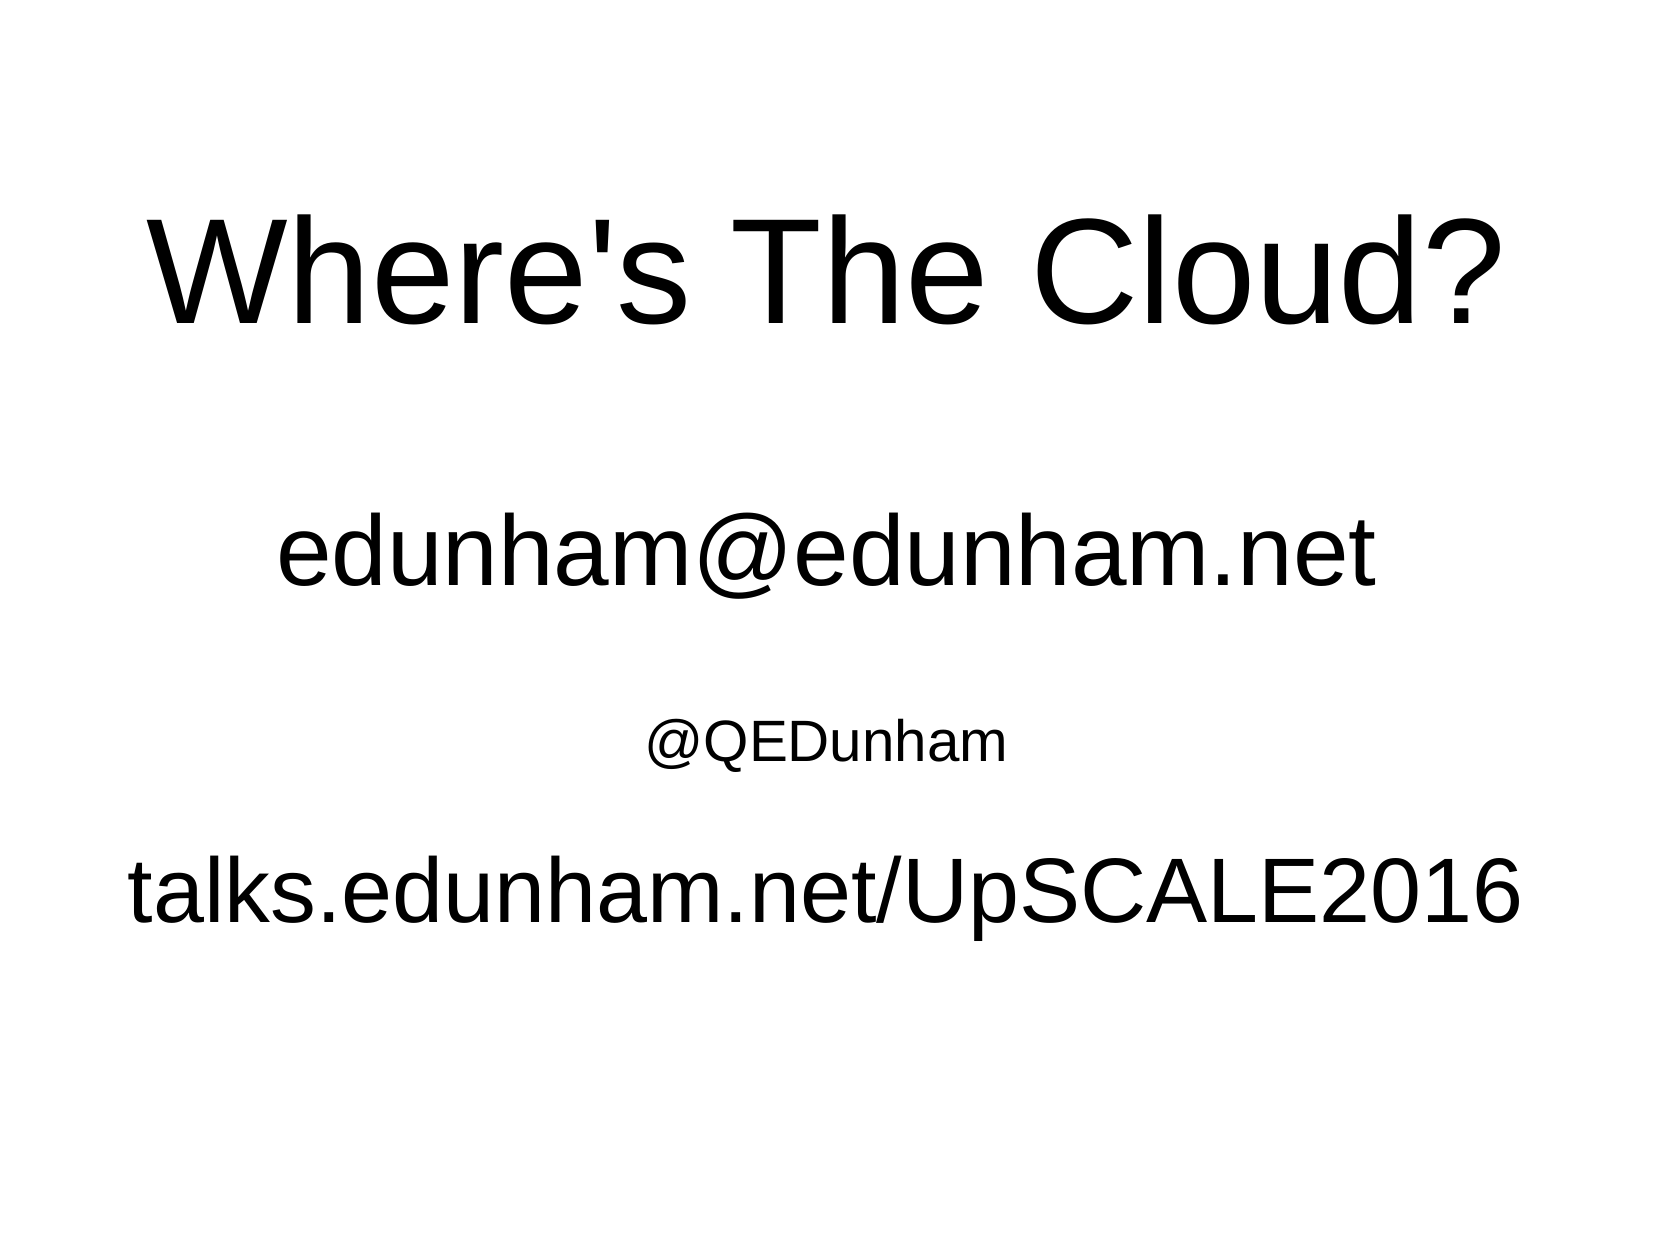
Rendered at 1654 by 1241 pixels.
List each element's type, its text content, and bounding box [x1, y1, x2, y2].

title Where's The Cloud? edunham@edunham.net @QEDunham talks.edunham.net/UpSCALE2016 [82, 49, 1571, 1081]
